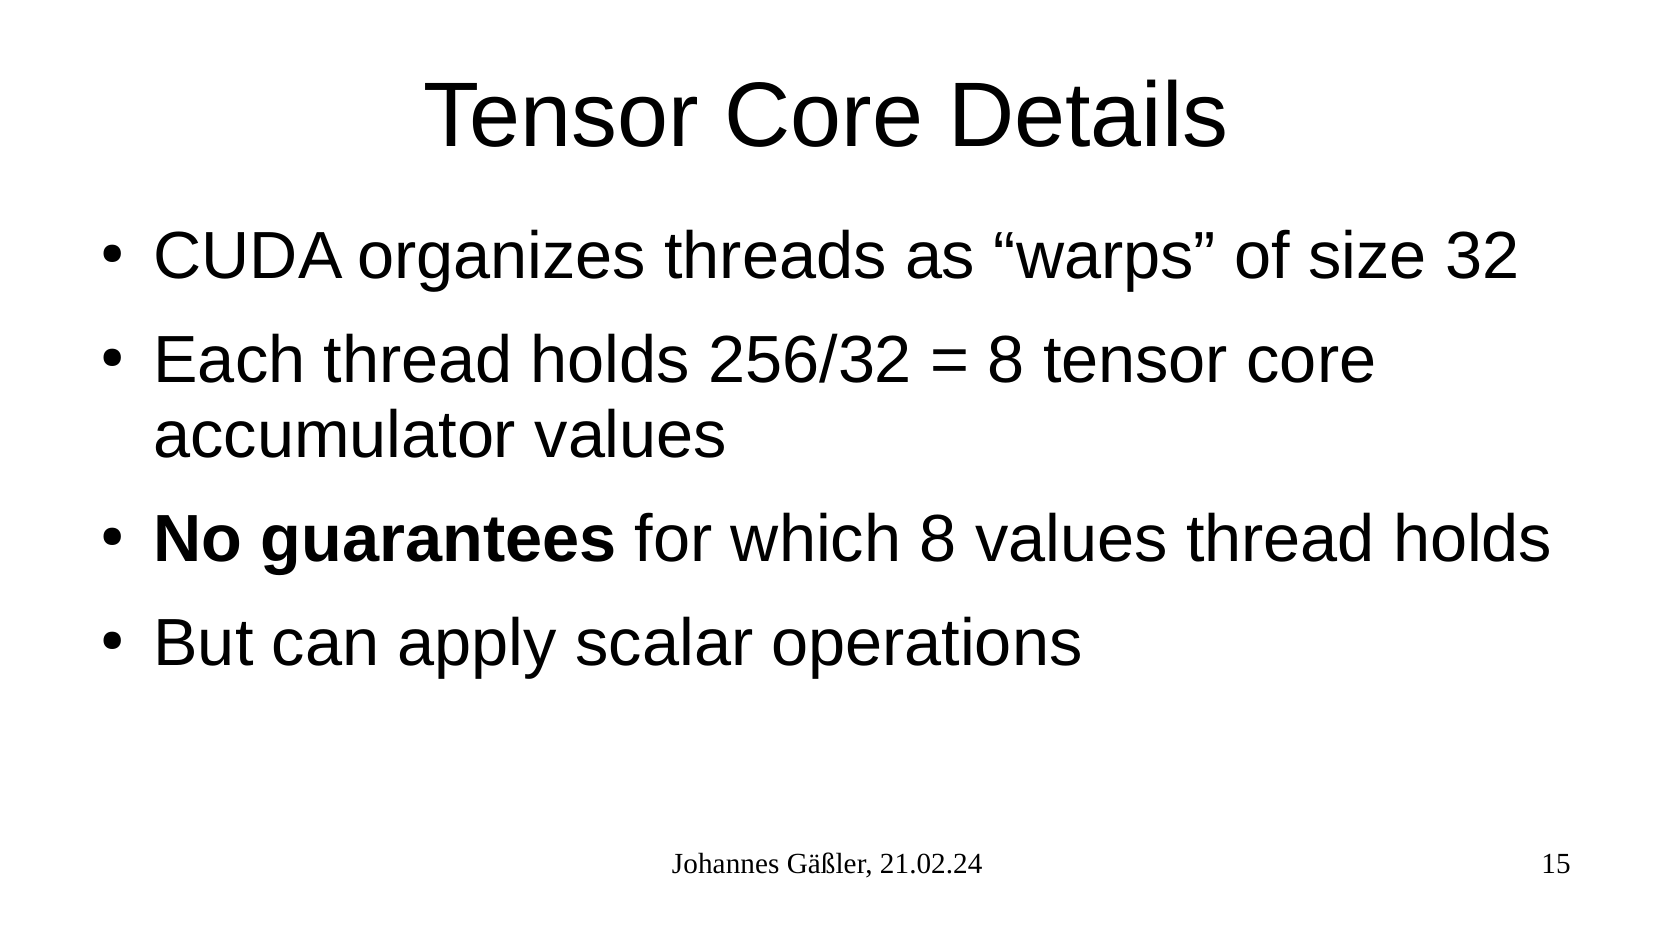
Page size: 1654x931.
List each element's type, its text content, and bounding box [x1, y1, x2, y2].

list CUDA organizes threads as “warps” of size 32 Each thread holds 256/32 = 8 tensor core accumulator values No guarantees for which 8 values thread holds But can apply scalar operations [82, 217, 1571, 758]
title Tensor Core Details [82, 37, 1571, 193]
